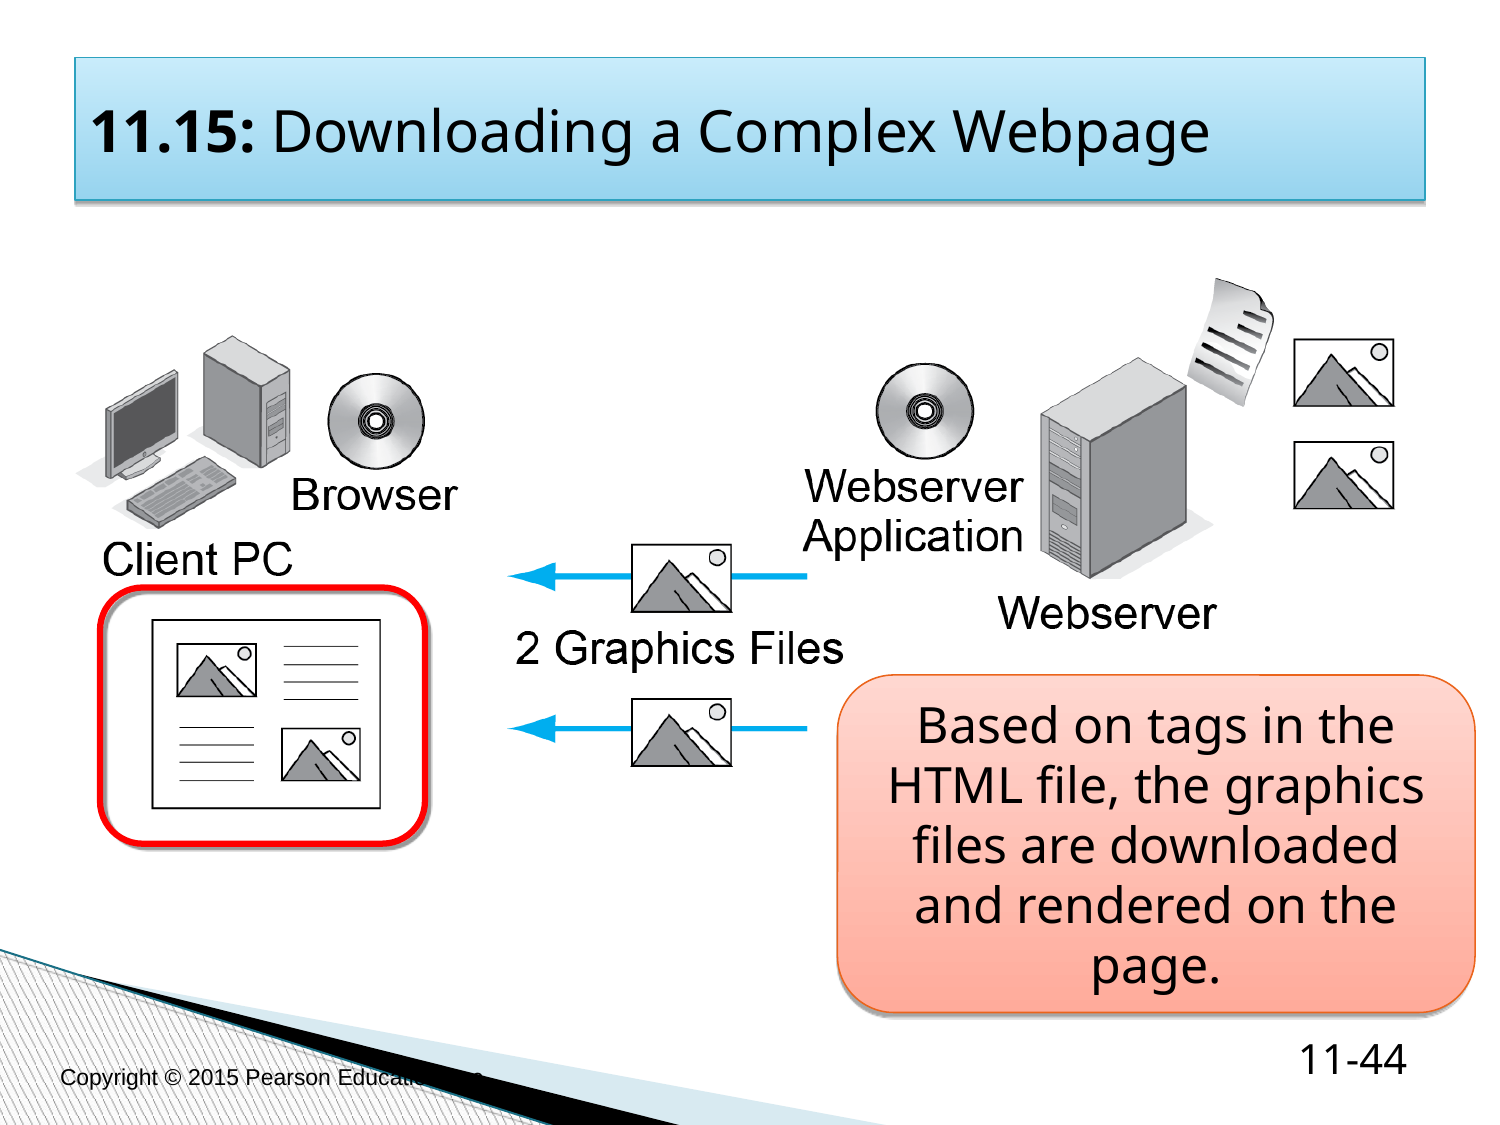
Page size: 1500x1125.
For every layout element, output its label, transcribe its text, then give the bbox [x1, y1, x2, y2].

title 11.15: Downloading a Complex Webpage [75, 57, 1425, 200]
picture [104, 591, 421, 828]
picture [0, 952, 543, 1125]
text_box Based on tags in the HTML file, the graphics files are downloaded and rendered on the page. [837, 674, 1476, 1013]
slide_number 11-<number> [1250, 1037, 1423, 1098]
picture [72, 270, 1410, 828]
footer Copyright © 2015 Pearson Education, Inc. [37, 1050, 513, 1098]
